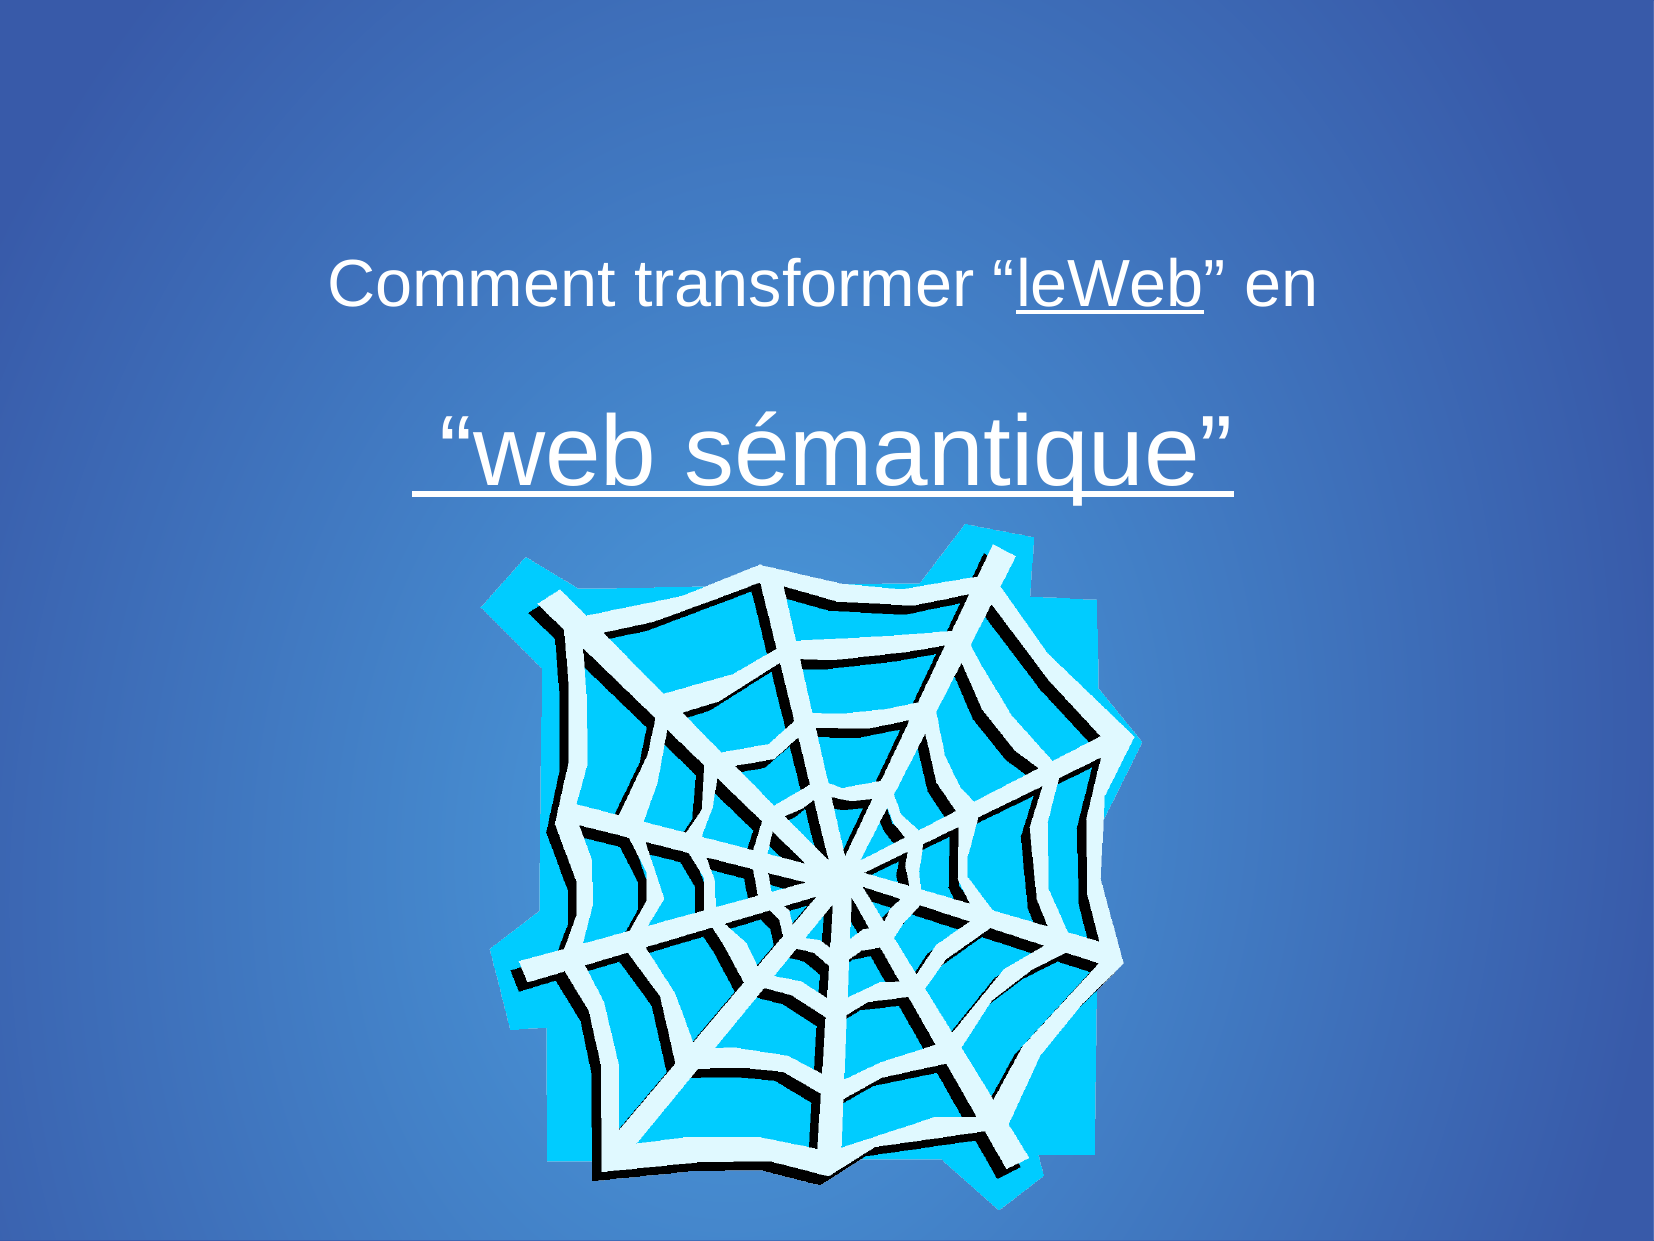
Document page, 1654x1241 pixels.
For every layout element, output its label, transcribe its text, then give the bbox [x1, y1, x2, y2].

subtitle Comment transformer “leWeb” en “web sémantique” [25, 15, 1621, 1186]
picture [0, 0, 1654, 1241]
